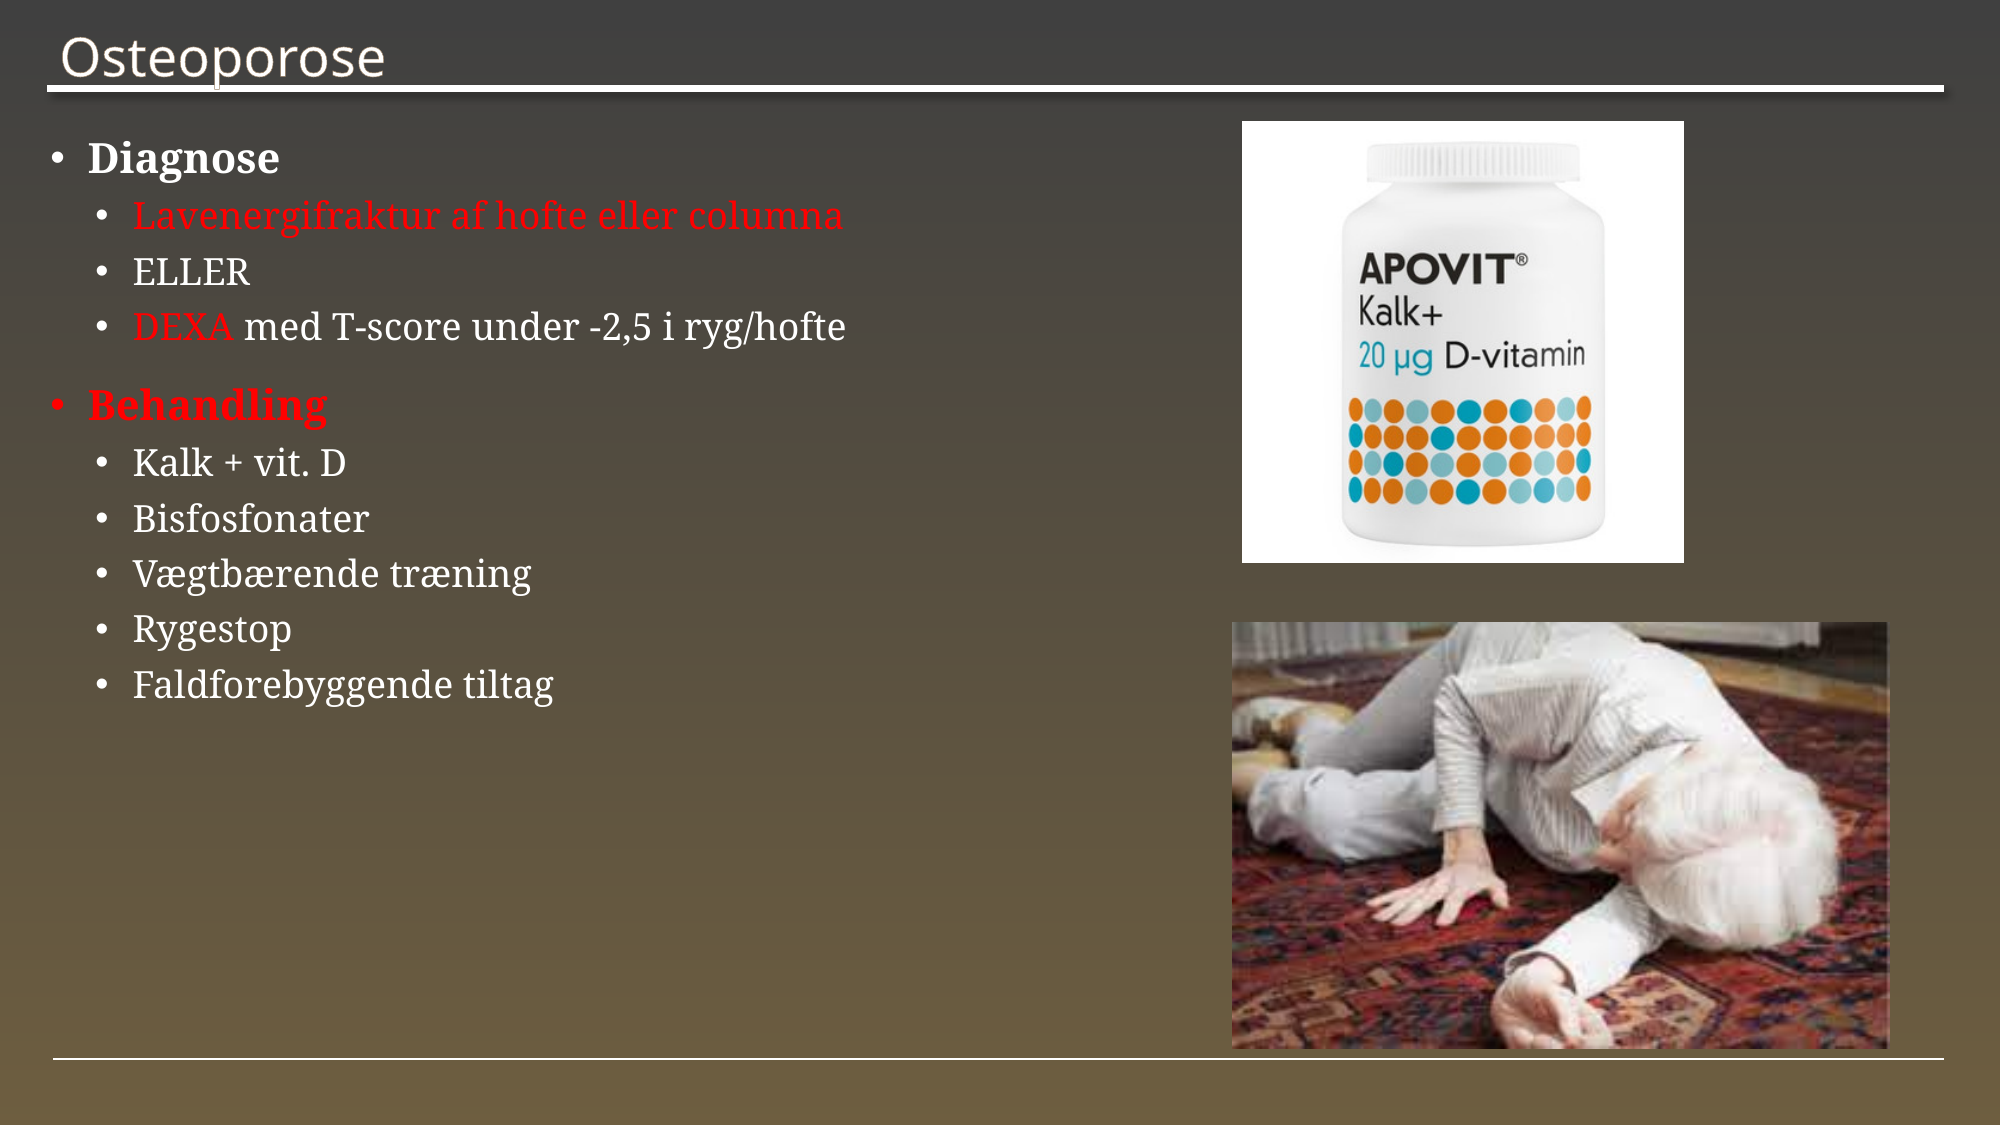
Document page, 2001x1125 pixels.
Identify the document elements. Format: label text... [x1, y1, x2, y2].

list Diagnose Lavenergifraktur af hofte eller columna ELLER DEXA med T-score under -2,5 i ryg/hofte Behandling Kalk + vit. D Bisfosfonater Vægtbærende træning Rygestop Faldforebyggende tiltag [50, 121, 1942, 1004]
picture [1242, 121, 1684, 563]
title Osteoporose [59, 29, 1021, 89]
picture [1232, 622, 1890, 1049]
